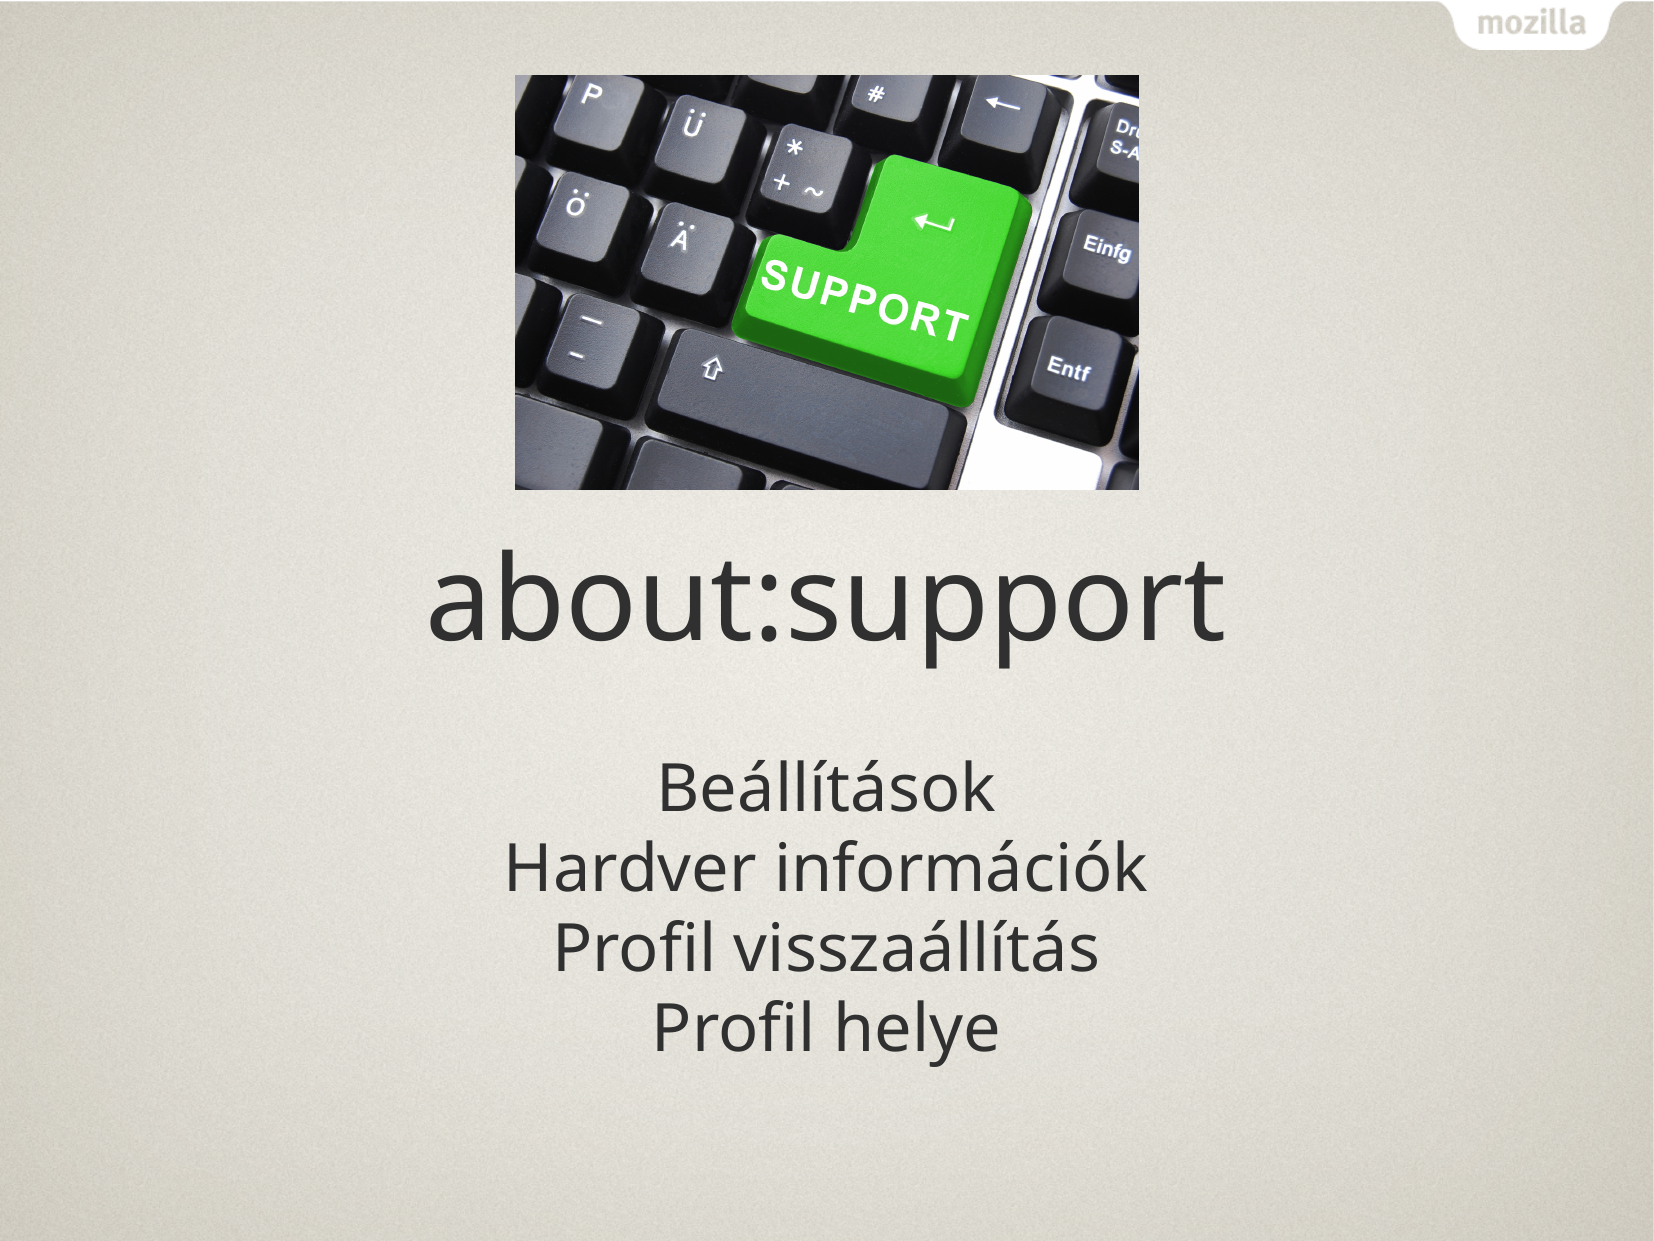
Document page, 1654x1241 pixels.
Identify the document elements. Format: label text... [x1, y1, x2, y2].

picture [0, 0, 1654, 1241]
subtitle Beállítások Hardver információk Profil visszaállítás Profil helye [45, 645, 1609, 1164]
title about:support [45, 260, 1609, 645]
